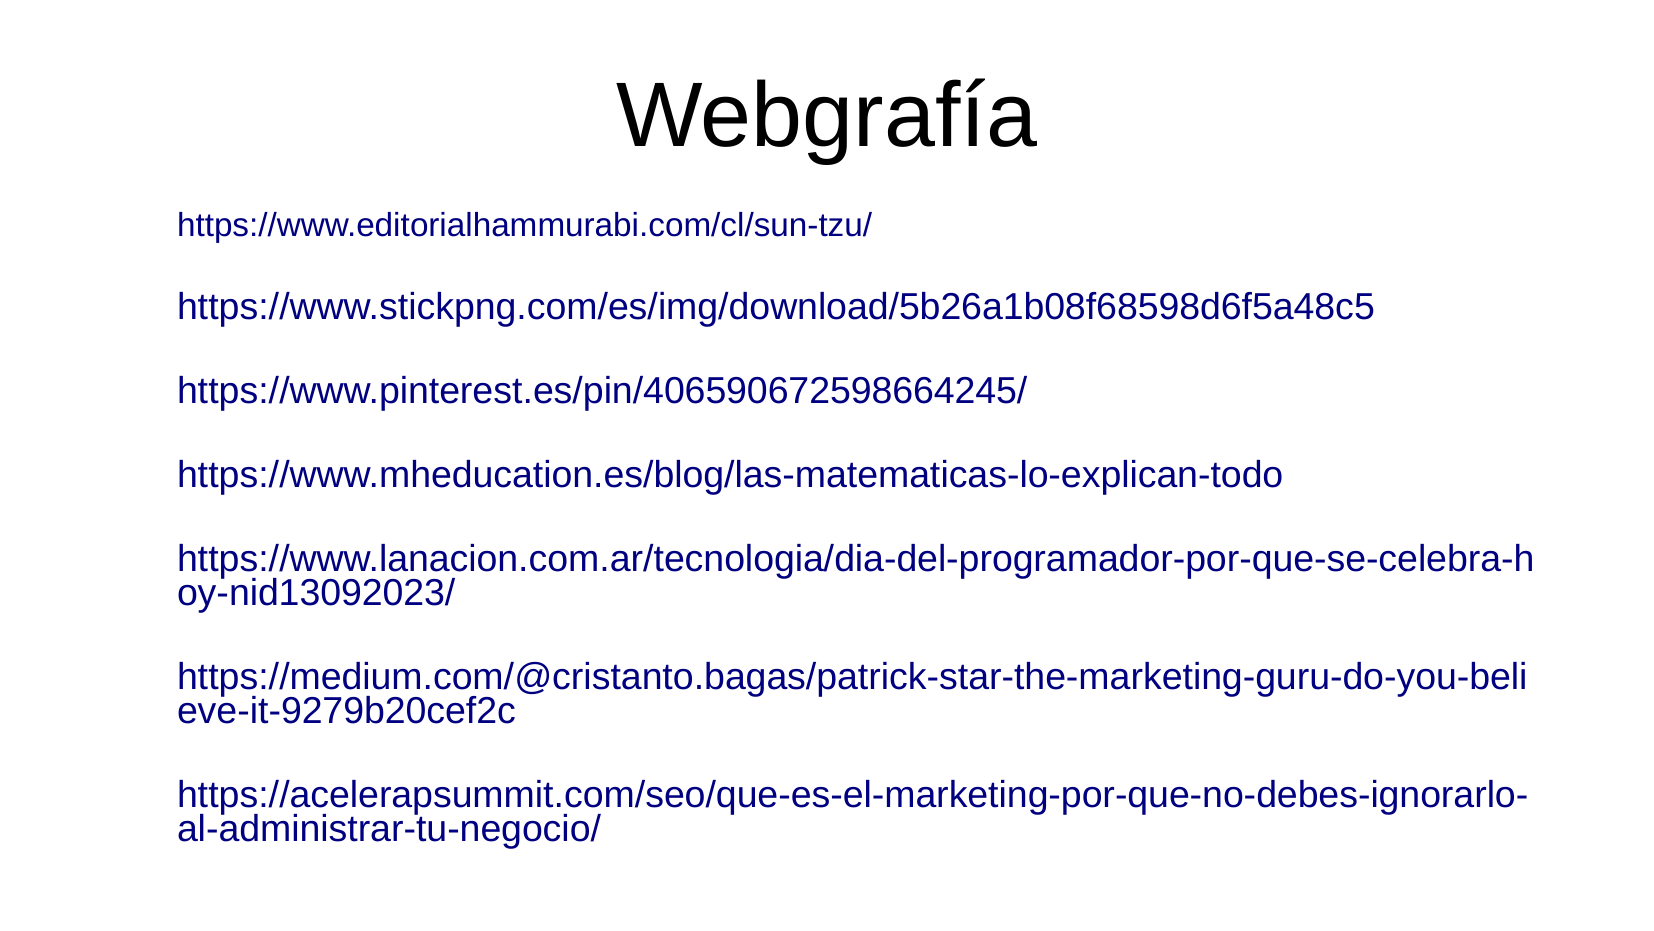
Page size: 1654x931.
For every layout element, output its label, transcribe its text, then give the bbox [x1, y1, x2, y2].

text_box https://www.editorialhammurabi.com/cl/sun-tzu/ https://www.stickpng.com/es/img/download/5b26a1b08f68598d6f5a48c5 https://www.pinterest.es/pin/406590672598664245/ https://www.mheducation.es/blog/las-matematicas-lo-explican-todo https://www.lanacion.com.ar/tecnologia/dia-del-programador-por-que-se-celebra-hoy-nid13092023/ https://medium.com/@cristanto.bagas/patrick-star-the-marketing-guru-do-you-believe-it-9279b20cef2c https://acelerapsummit.com/seo/que-es-el-marketing-por-que-no-debes-ignorarlo-al-administrar-tu-negocio/ [177, 206, 1536, 916]
title Webgrafía [82, 37, 1571, 193]
